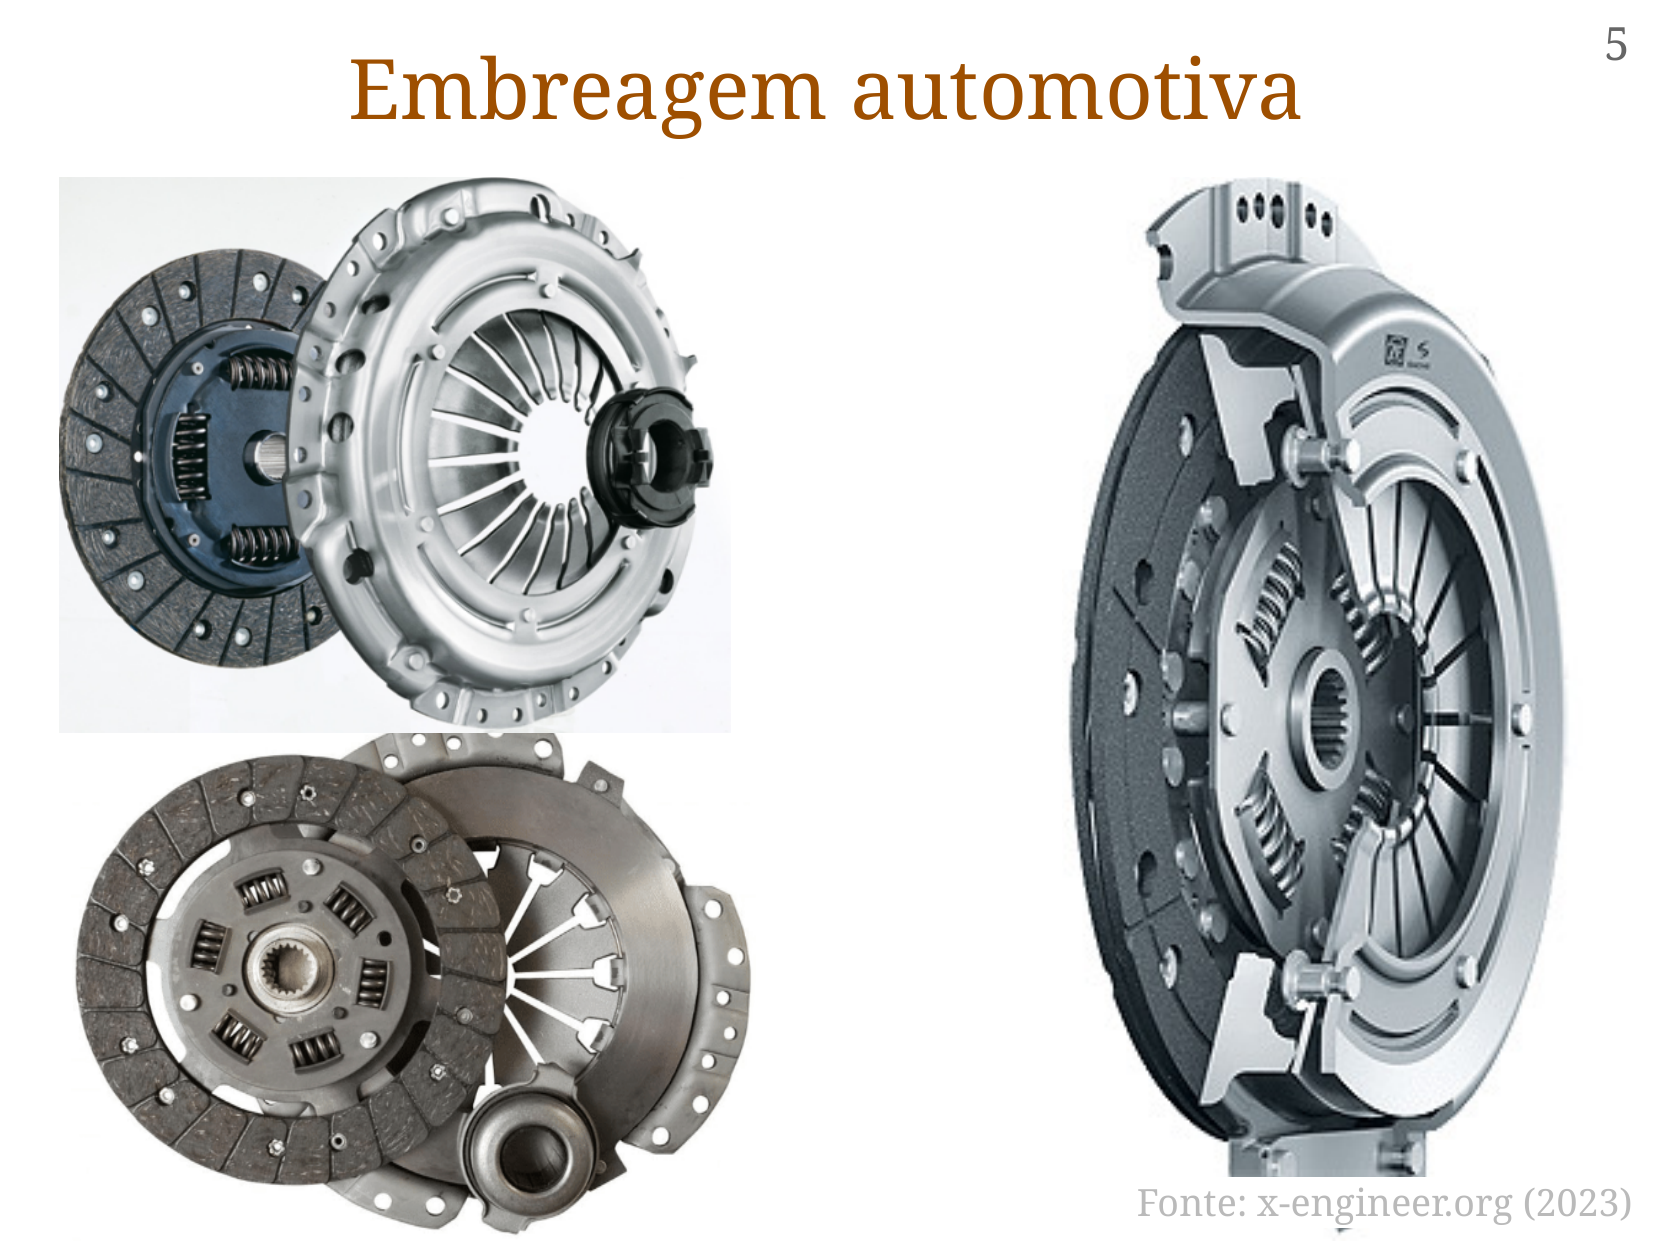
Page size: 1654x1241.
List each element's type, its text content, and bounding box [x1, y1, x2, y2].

title Embreagem automotiva [59, 29, 1595, 148]
text_box Fonte: x-engineer.org (2023) [1122, 1169, 1649, 1236]
picture [1062, 177, 1583, 1241]
picture [59, 177, 756, 1241]
